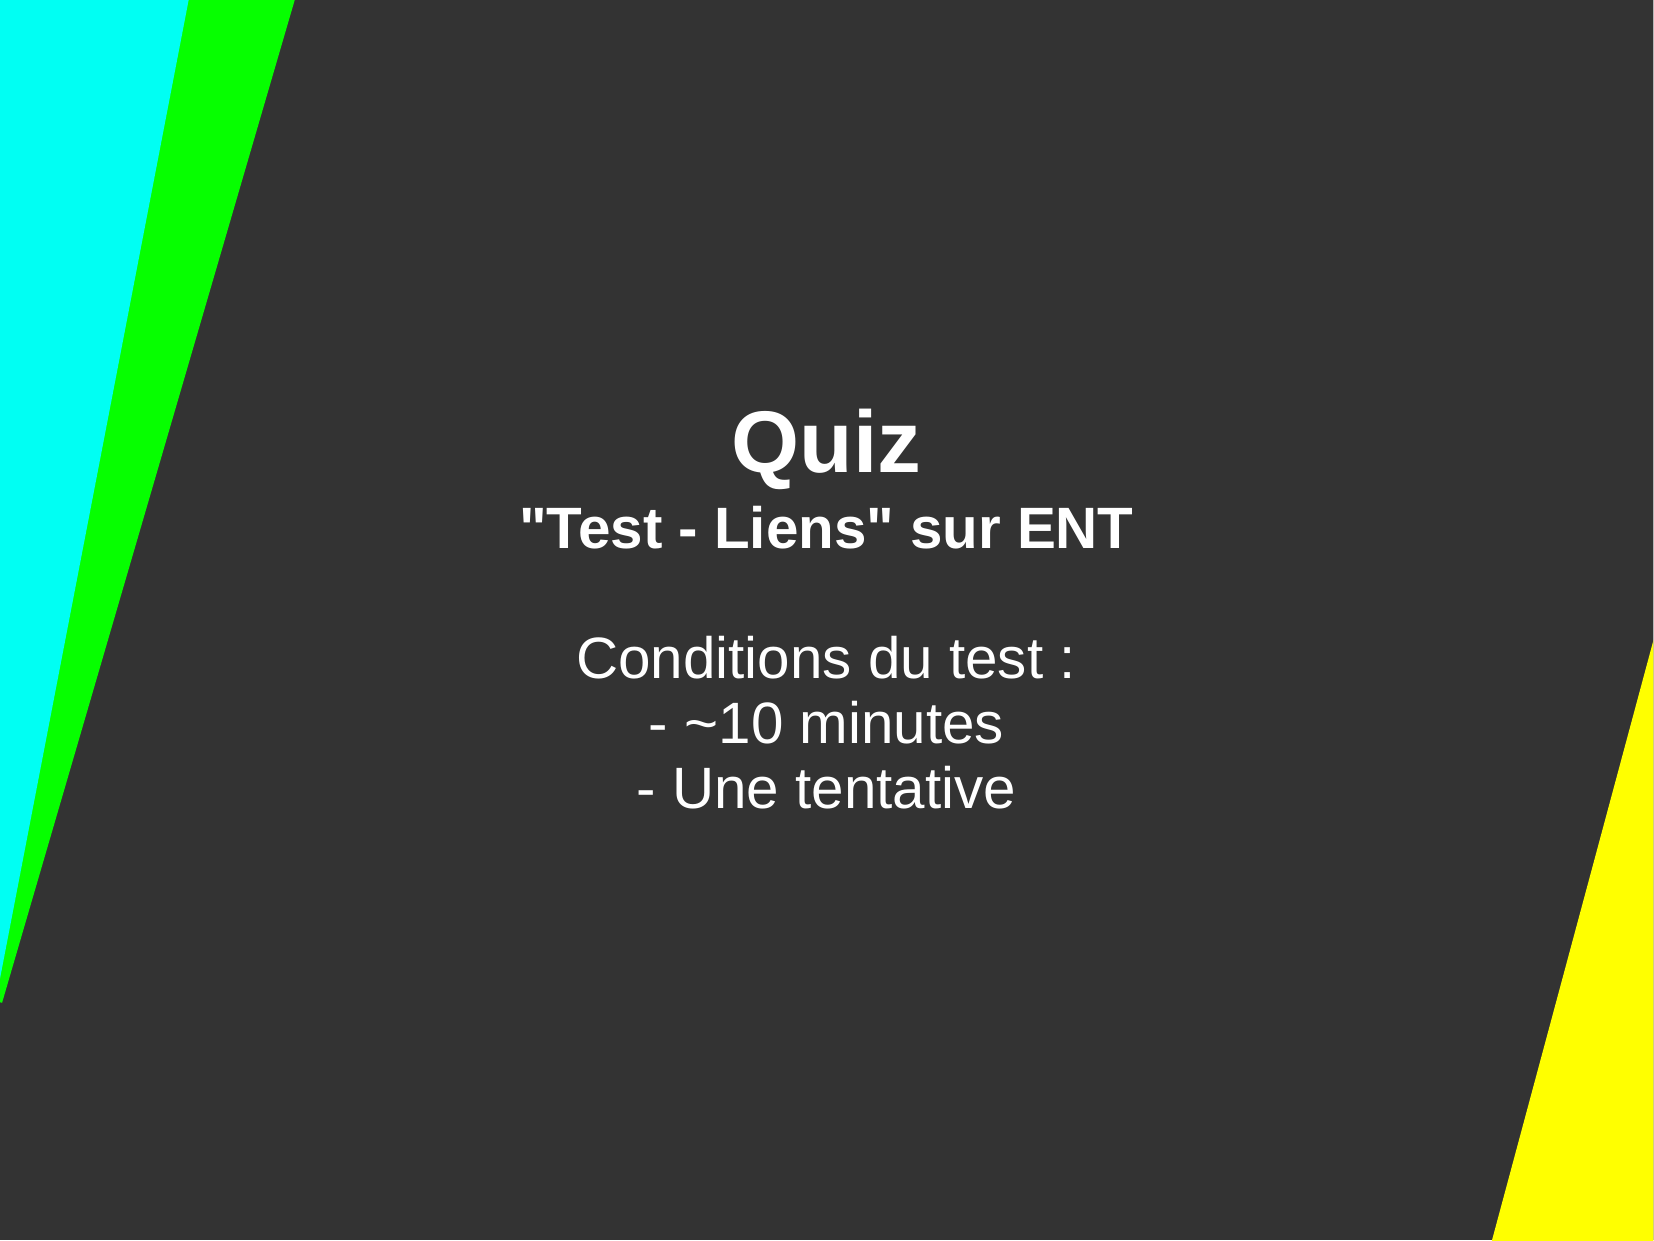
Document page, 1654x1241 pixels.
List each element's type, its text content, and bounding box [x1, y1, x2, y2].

title Quiz [94, 393, 1622, 495]
title "Test - Liens" sur ENT Conditions du test : - ~10 minutes - Une tentative [31, 495, 1622, 886]
text_box [0, 0, 295, 1003]
text_box [1491, 638, 1654, 1241]
